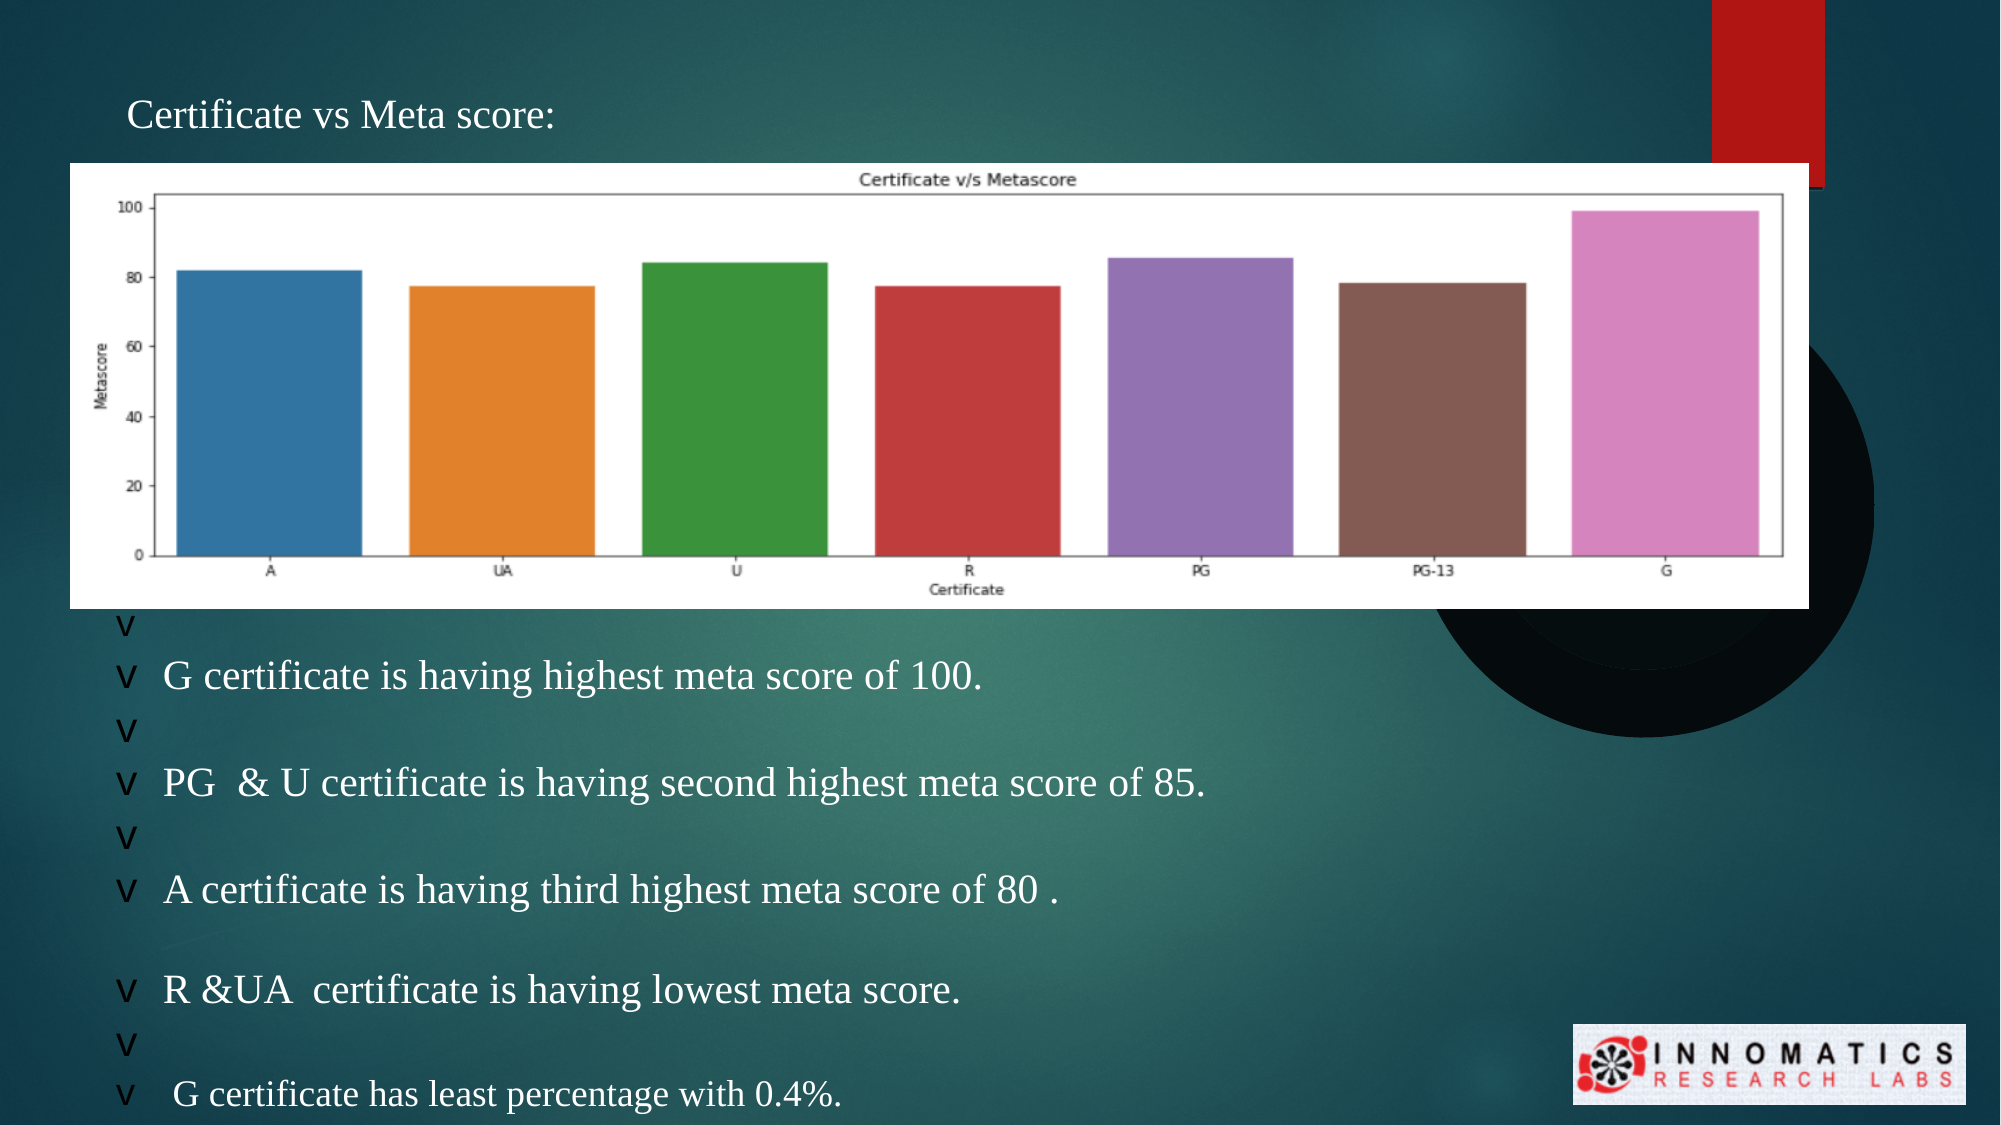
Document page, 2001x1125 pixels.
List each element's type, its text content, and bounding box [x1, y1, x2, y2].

text_box Certificate vs Meta score: [101, 79, 1102, 145]
picture [70, 163, 1809, 609]
text_box G certificate is having highest meta score of 100. PG & U certificate is having second highest meta score of 85. A certificate is having third highest meta score of 80 . R &UA certificate is having lowest meta score. G certificate has least percentage with 0.4%. [101, 588, 1409, 1105]
picture [1573, 1024, 1966, 1105]
